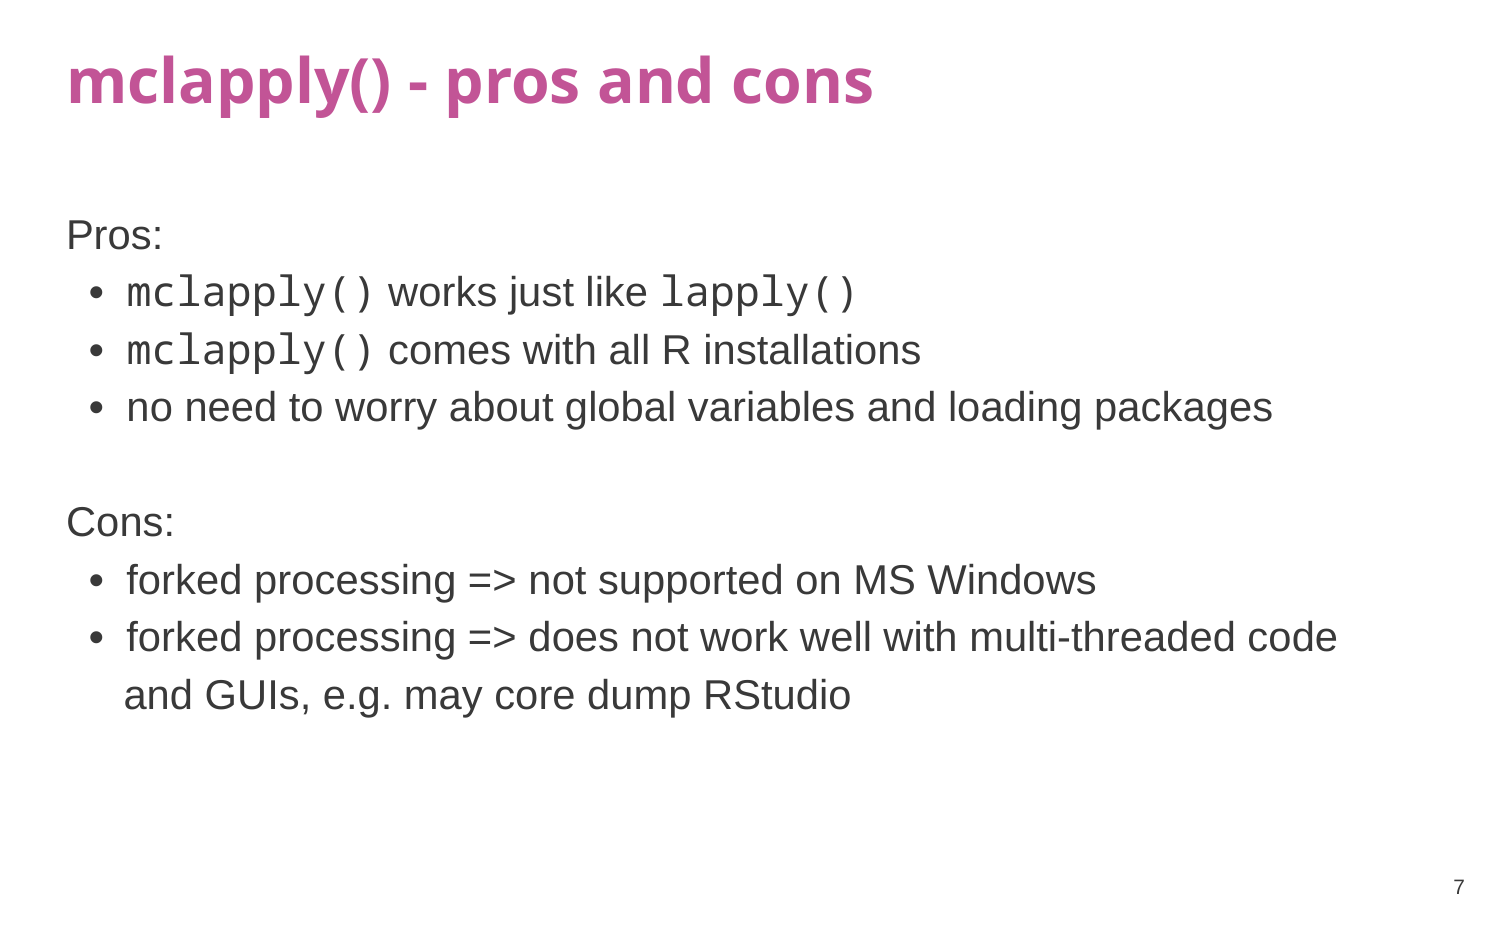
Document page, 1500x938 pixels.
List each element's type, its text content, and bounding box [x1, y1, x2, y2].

title mclapply() - pros and cons [51, 25, 1449, 130]
list Pros: • mclapply() works just like lapply() • mclapply() comes with all R installations • no need to worry about global variables and loading packages Cons: • forked processing => not supported on MS Windows • forked processing => does not work well with multi-threaded code and GUIs, e.g. may core dump RStudio [51, 185, 1449, 877]
slide_number <number> [1389, 849, 1480, 922]
